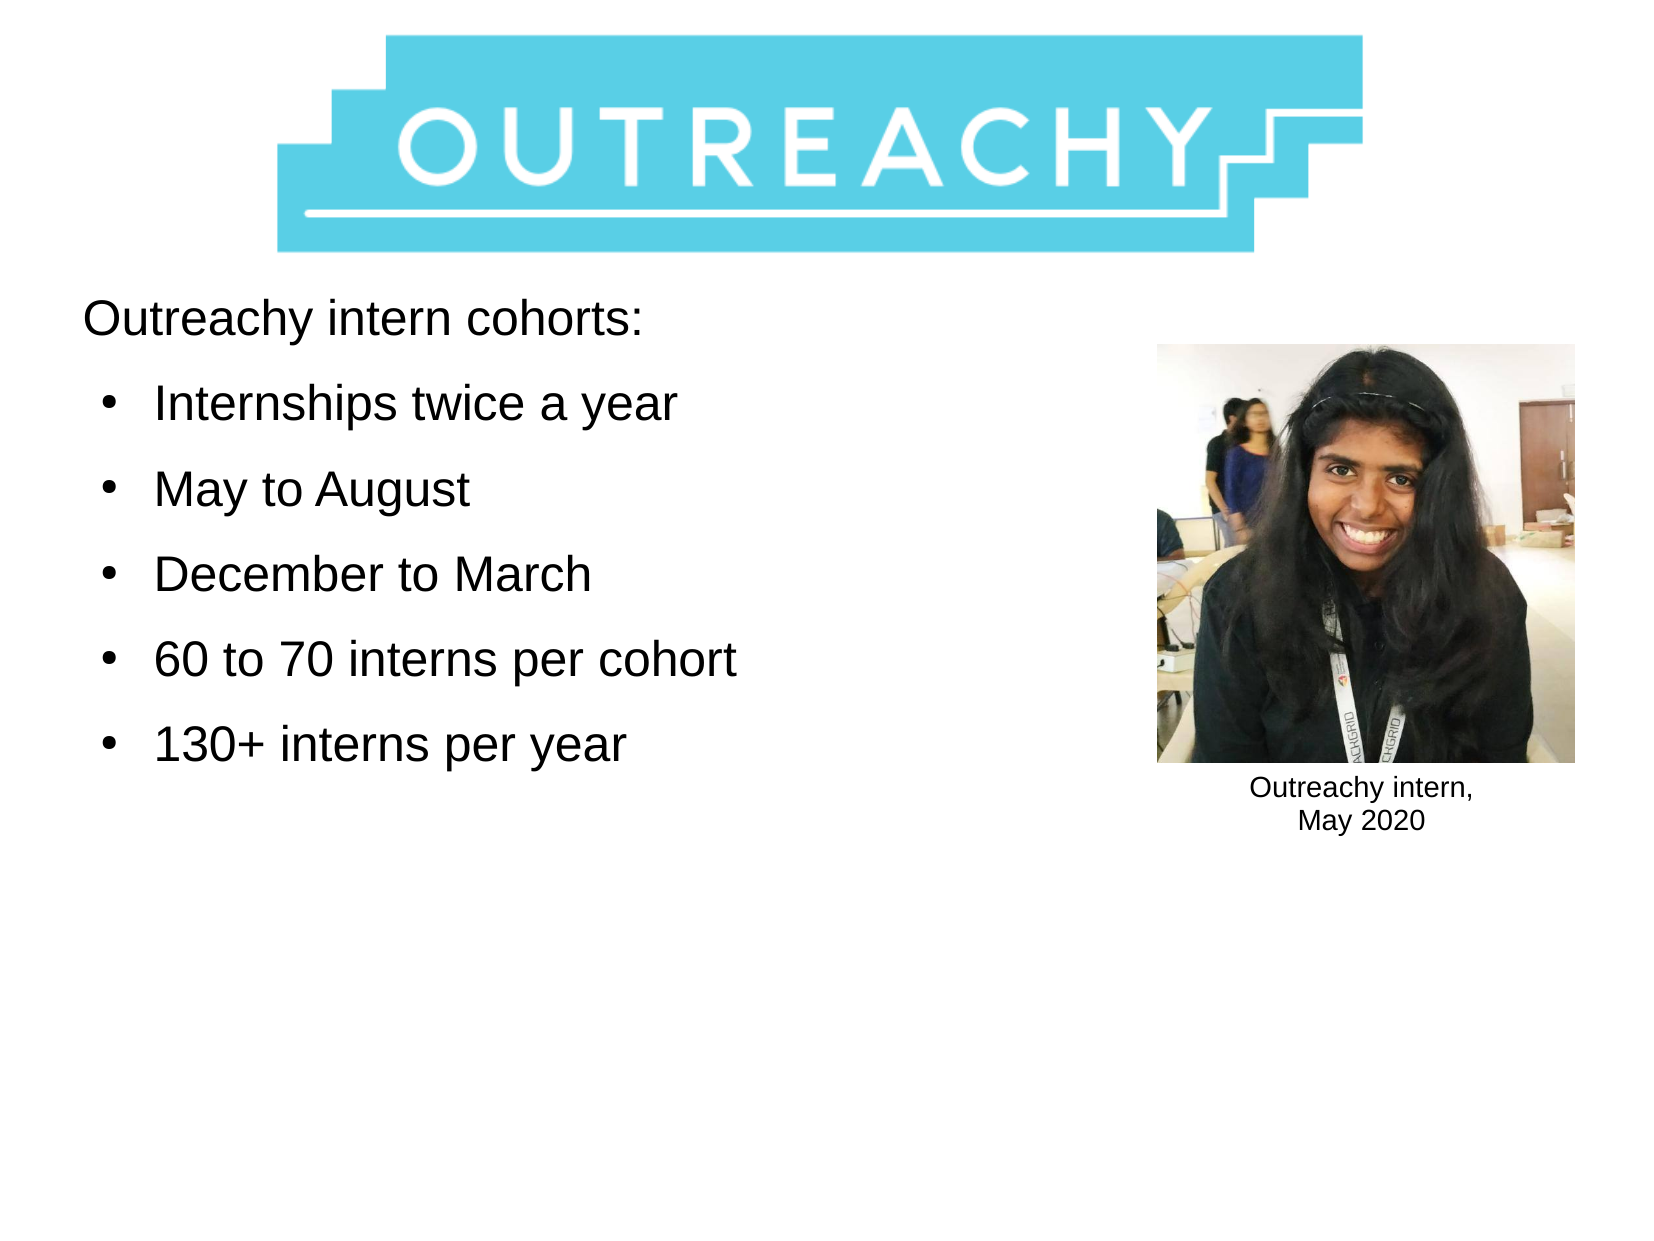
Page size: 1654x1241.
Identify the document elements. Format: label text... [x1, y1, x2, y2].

list Outreachy intern cohorts: Internships twice a year May to August December to March 60 to 70 interns per cohort 130+ interns per year [82, 290, 1411, 1111]
picture [206, 15, 1447, 270]
text_box Outreachy intern, May 2020 [1151, 764, 1572, 845]
picture [1157, 344, 1575, 763]
